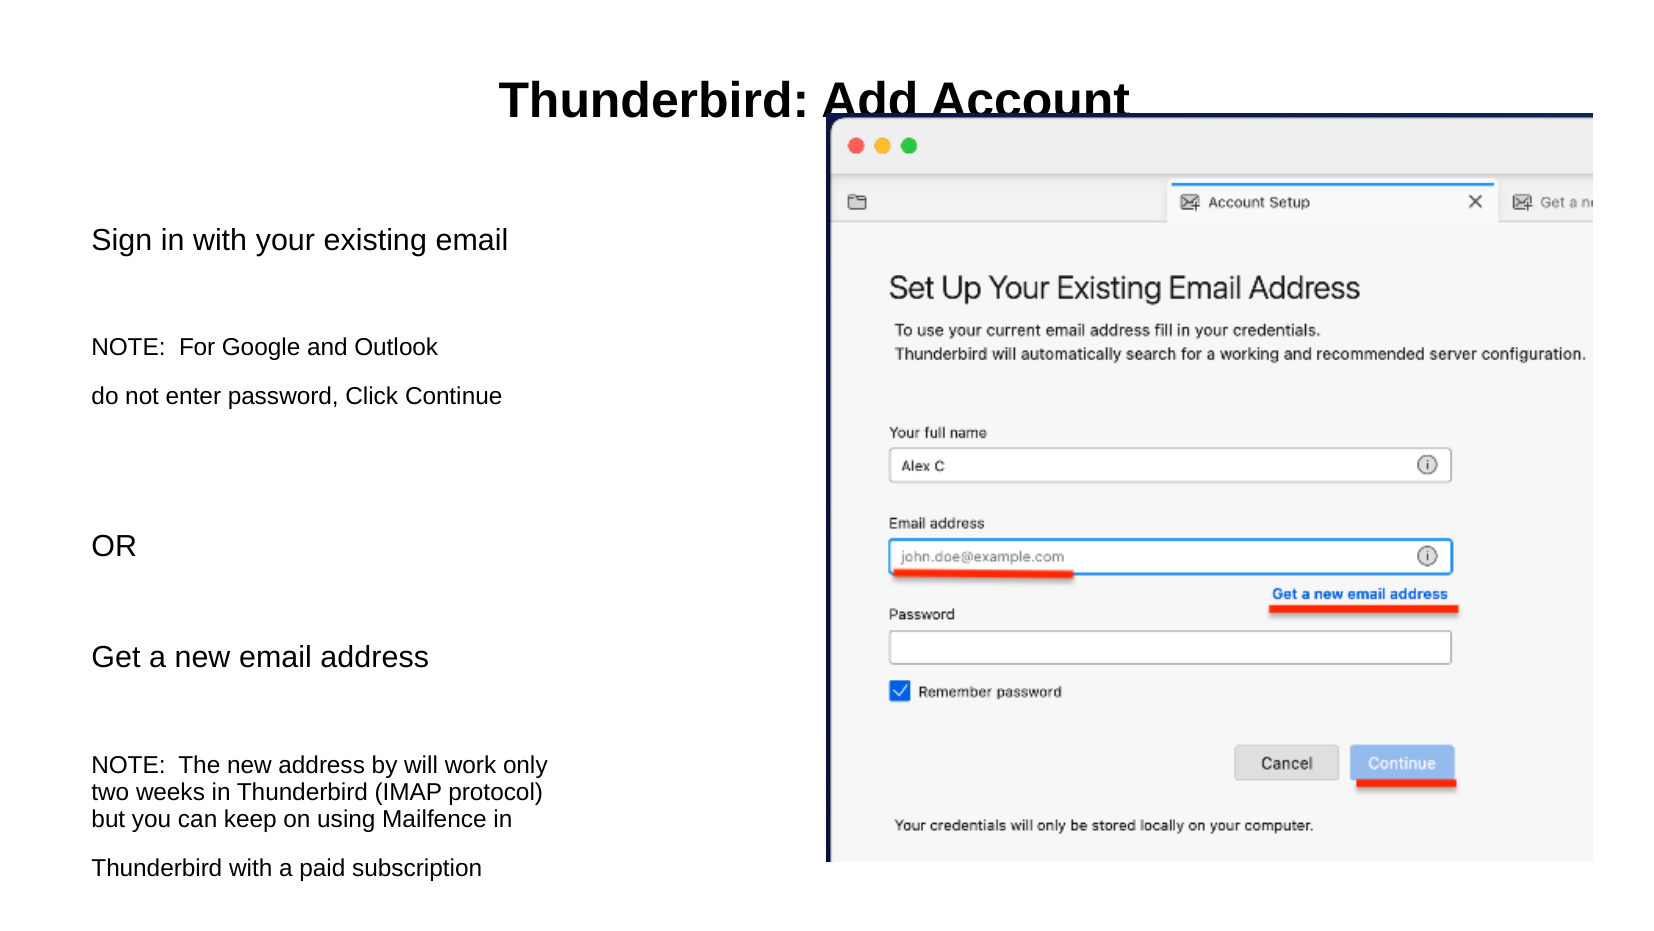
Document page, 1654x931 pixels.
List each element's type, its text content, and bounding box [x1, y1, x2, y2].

title Thunderbird: Add Account [108, 42, 1521, 158]
picture [826, 113, 1593, 862]
list Sign in with your existing email NOTE: For Google and Outlook do not enter password, Click Continue OR Get a new email address NOTE: The new address by will work only two weeks in Thunderbird (IMAP protocol) but you can keep on using Mailfence in Thunderbird with a paid subscription [91, 222, 1521, 885]
